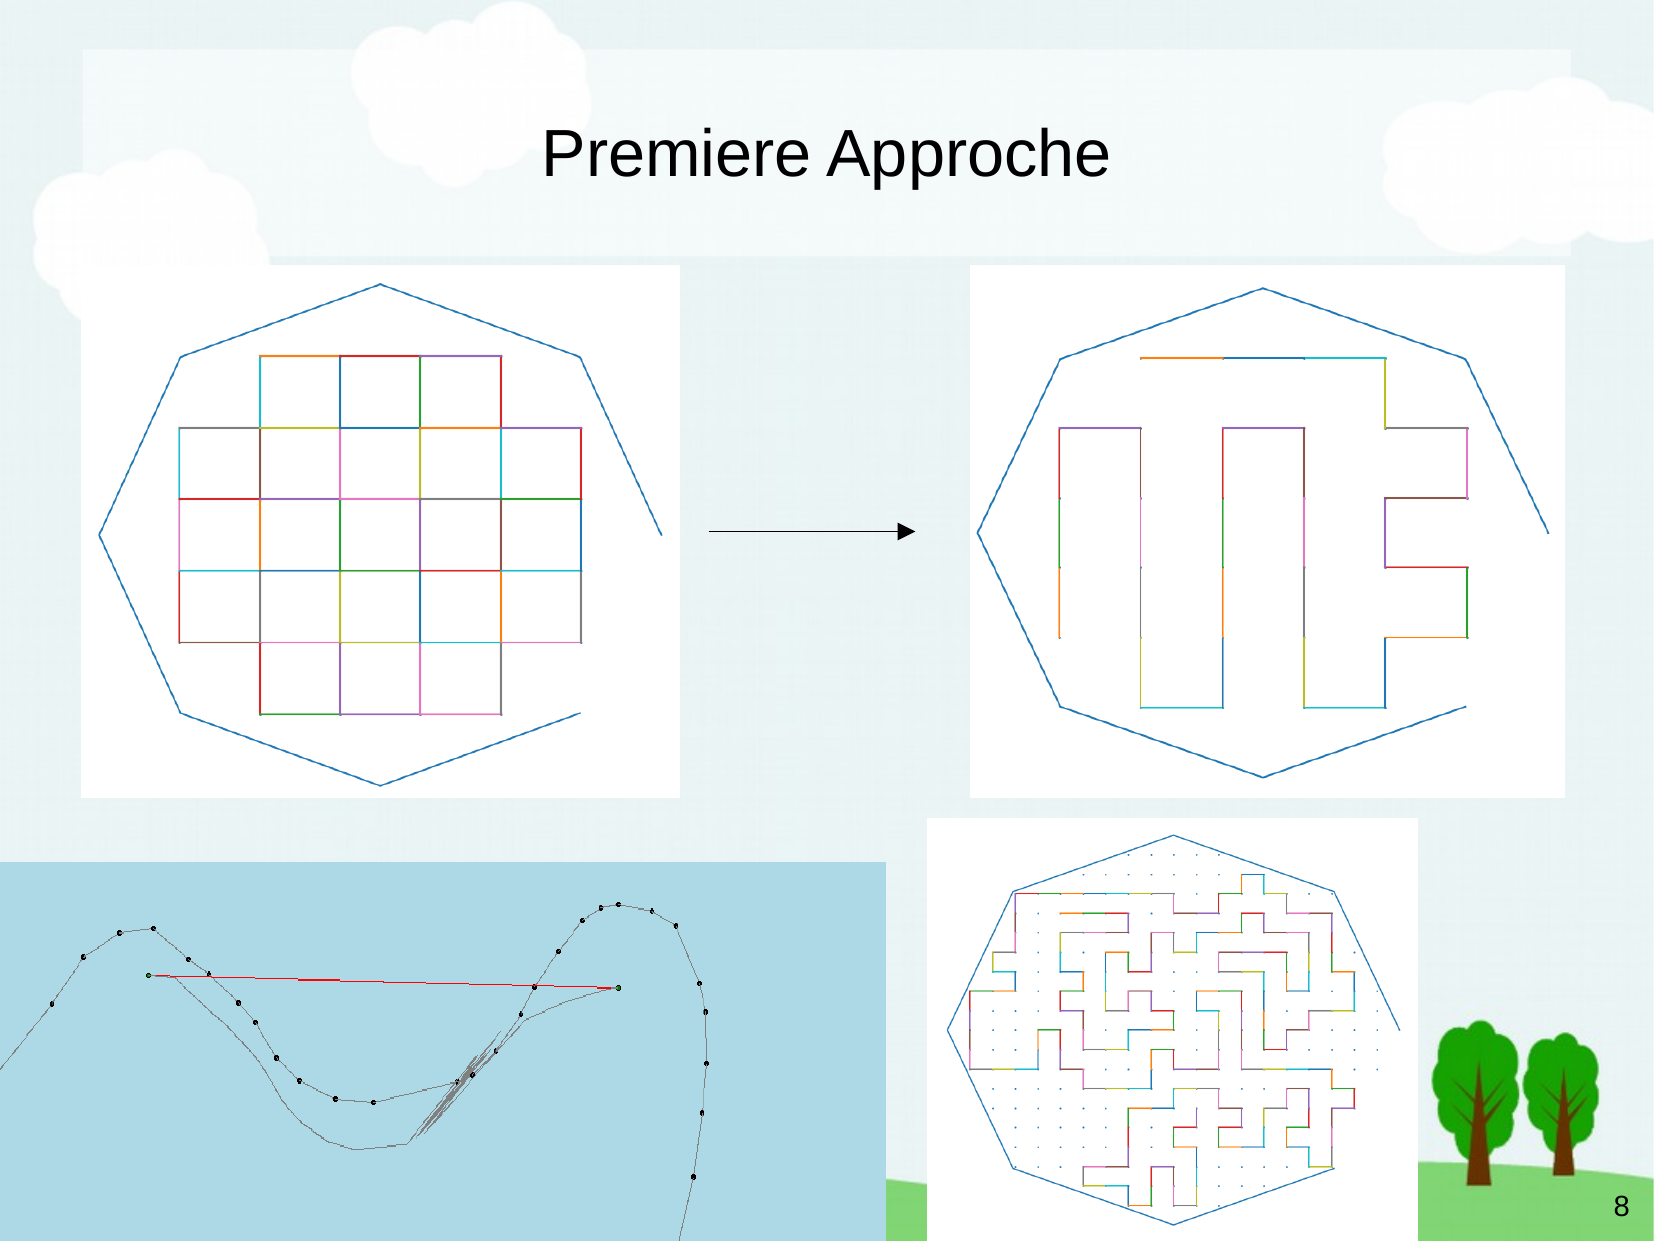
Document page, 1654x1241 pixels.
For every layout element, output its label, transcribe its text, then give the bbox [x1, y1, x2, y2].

title Premiere Approche [82, 49, 1571, 257]
picture [0, 0, 1654, 1241]
